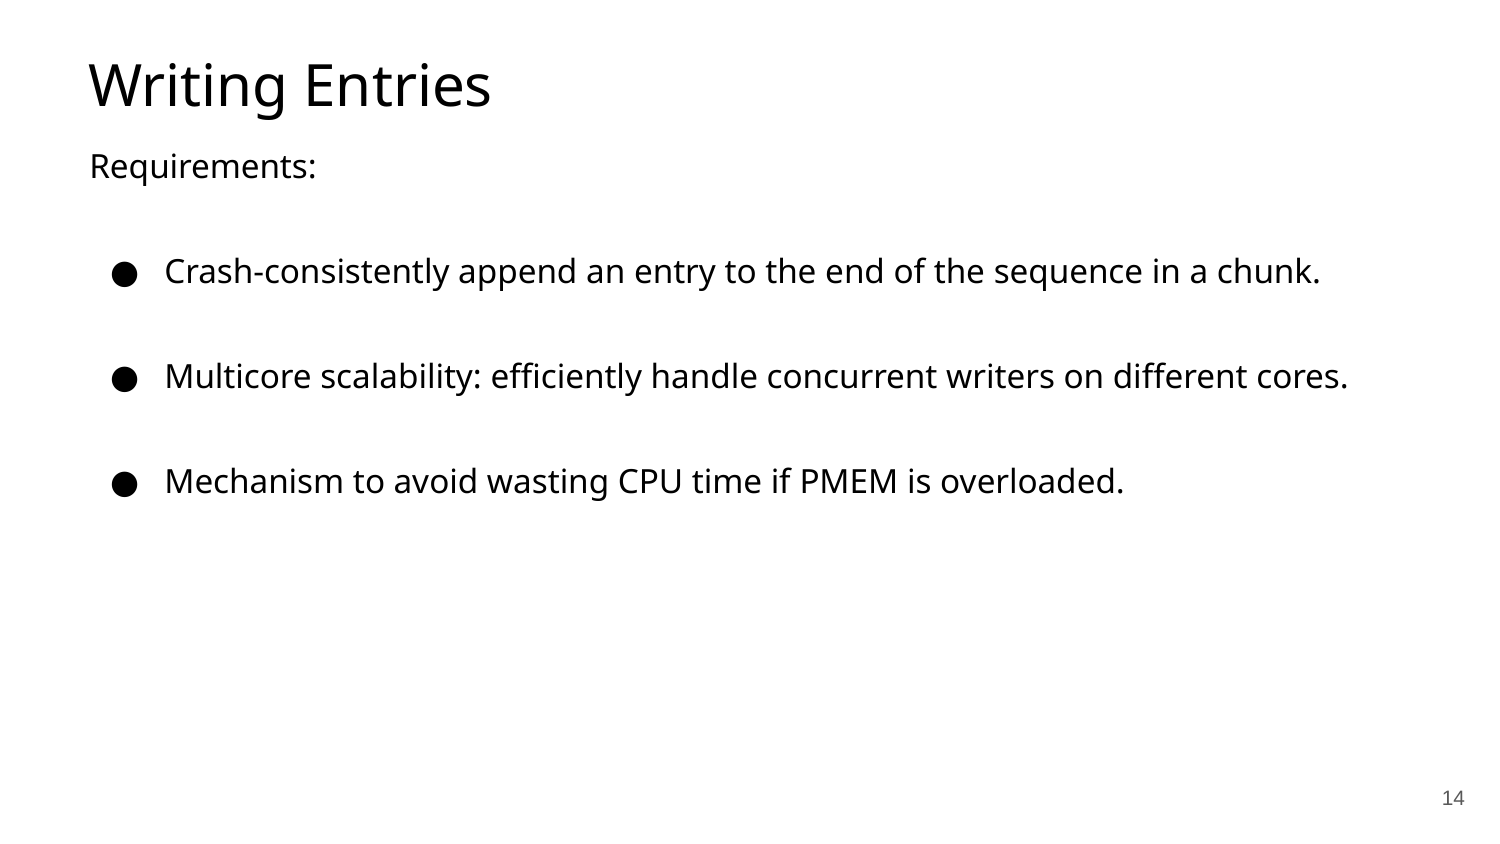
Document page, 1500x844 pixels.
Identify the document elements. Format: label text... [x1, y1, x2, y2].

text_box Requirements: Crash-consistently append an entry to the end of the sequence in a chunk. Multicore scalability: efficiently handle concurrent writers on different cores. Mechanism to avoid wasting CPU time if PMEM is overloaded. [74, 130, 1404, 499]
slide_number <number> [1389, 764, 1480, 830]
title Writing Entries [73, 33, 867, 165]
